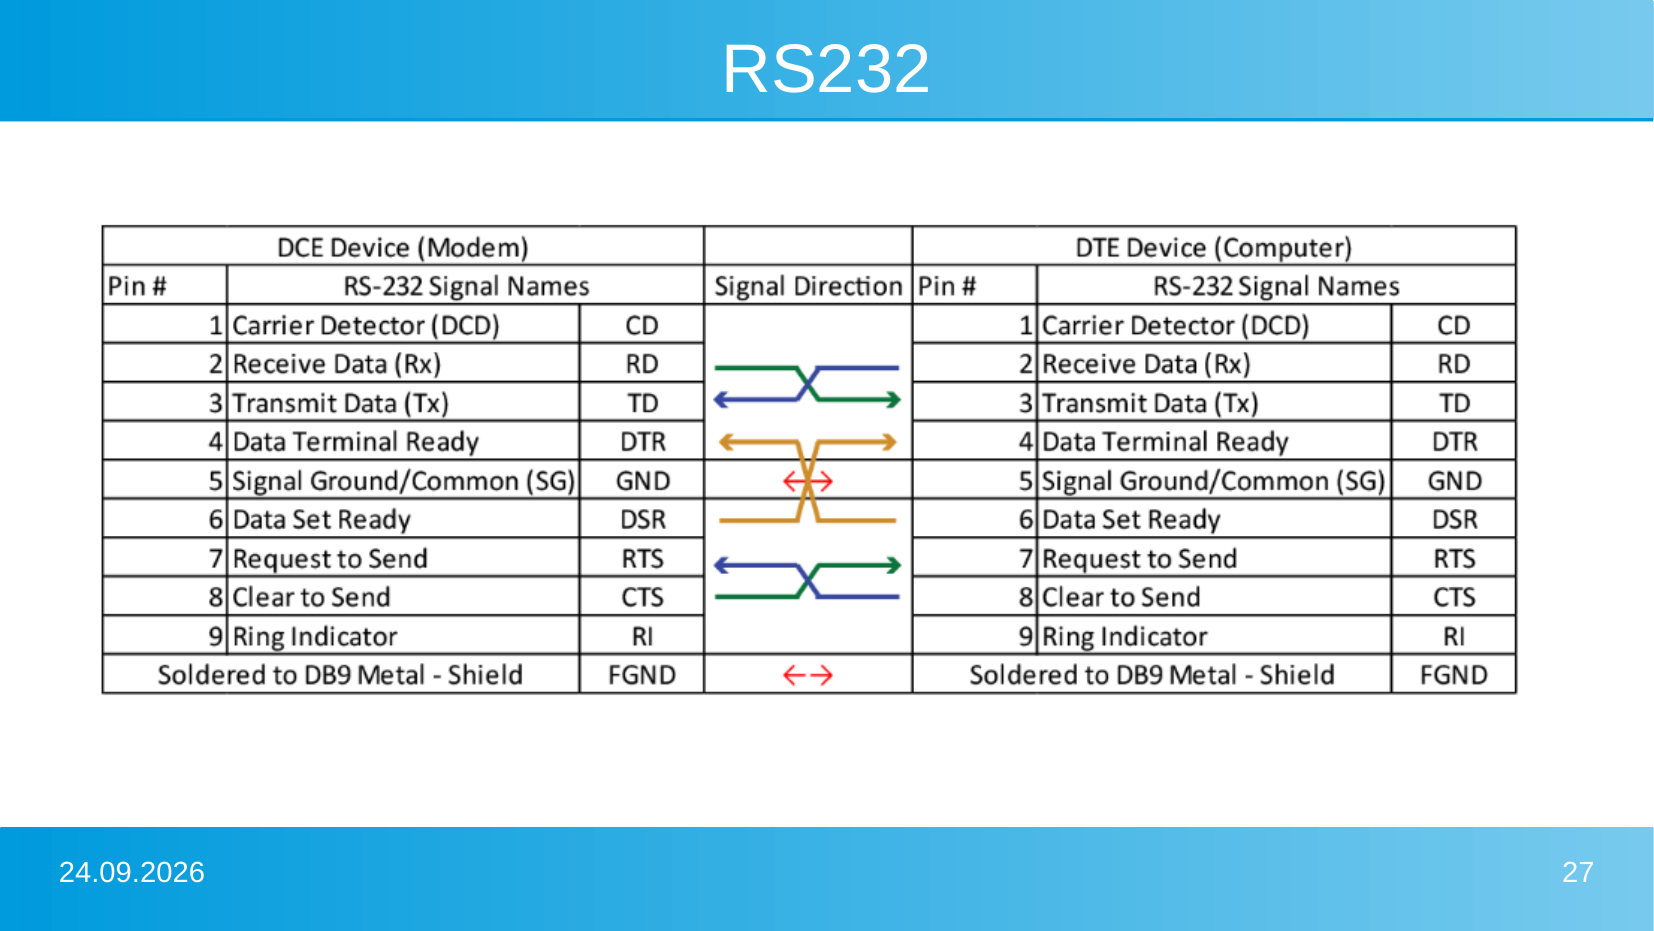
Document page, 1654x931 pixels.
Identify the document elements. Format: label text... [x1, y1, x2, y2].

title RS232 [59, 29, 1595, 108]
picture [63, 179, 1551, 719]
